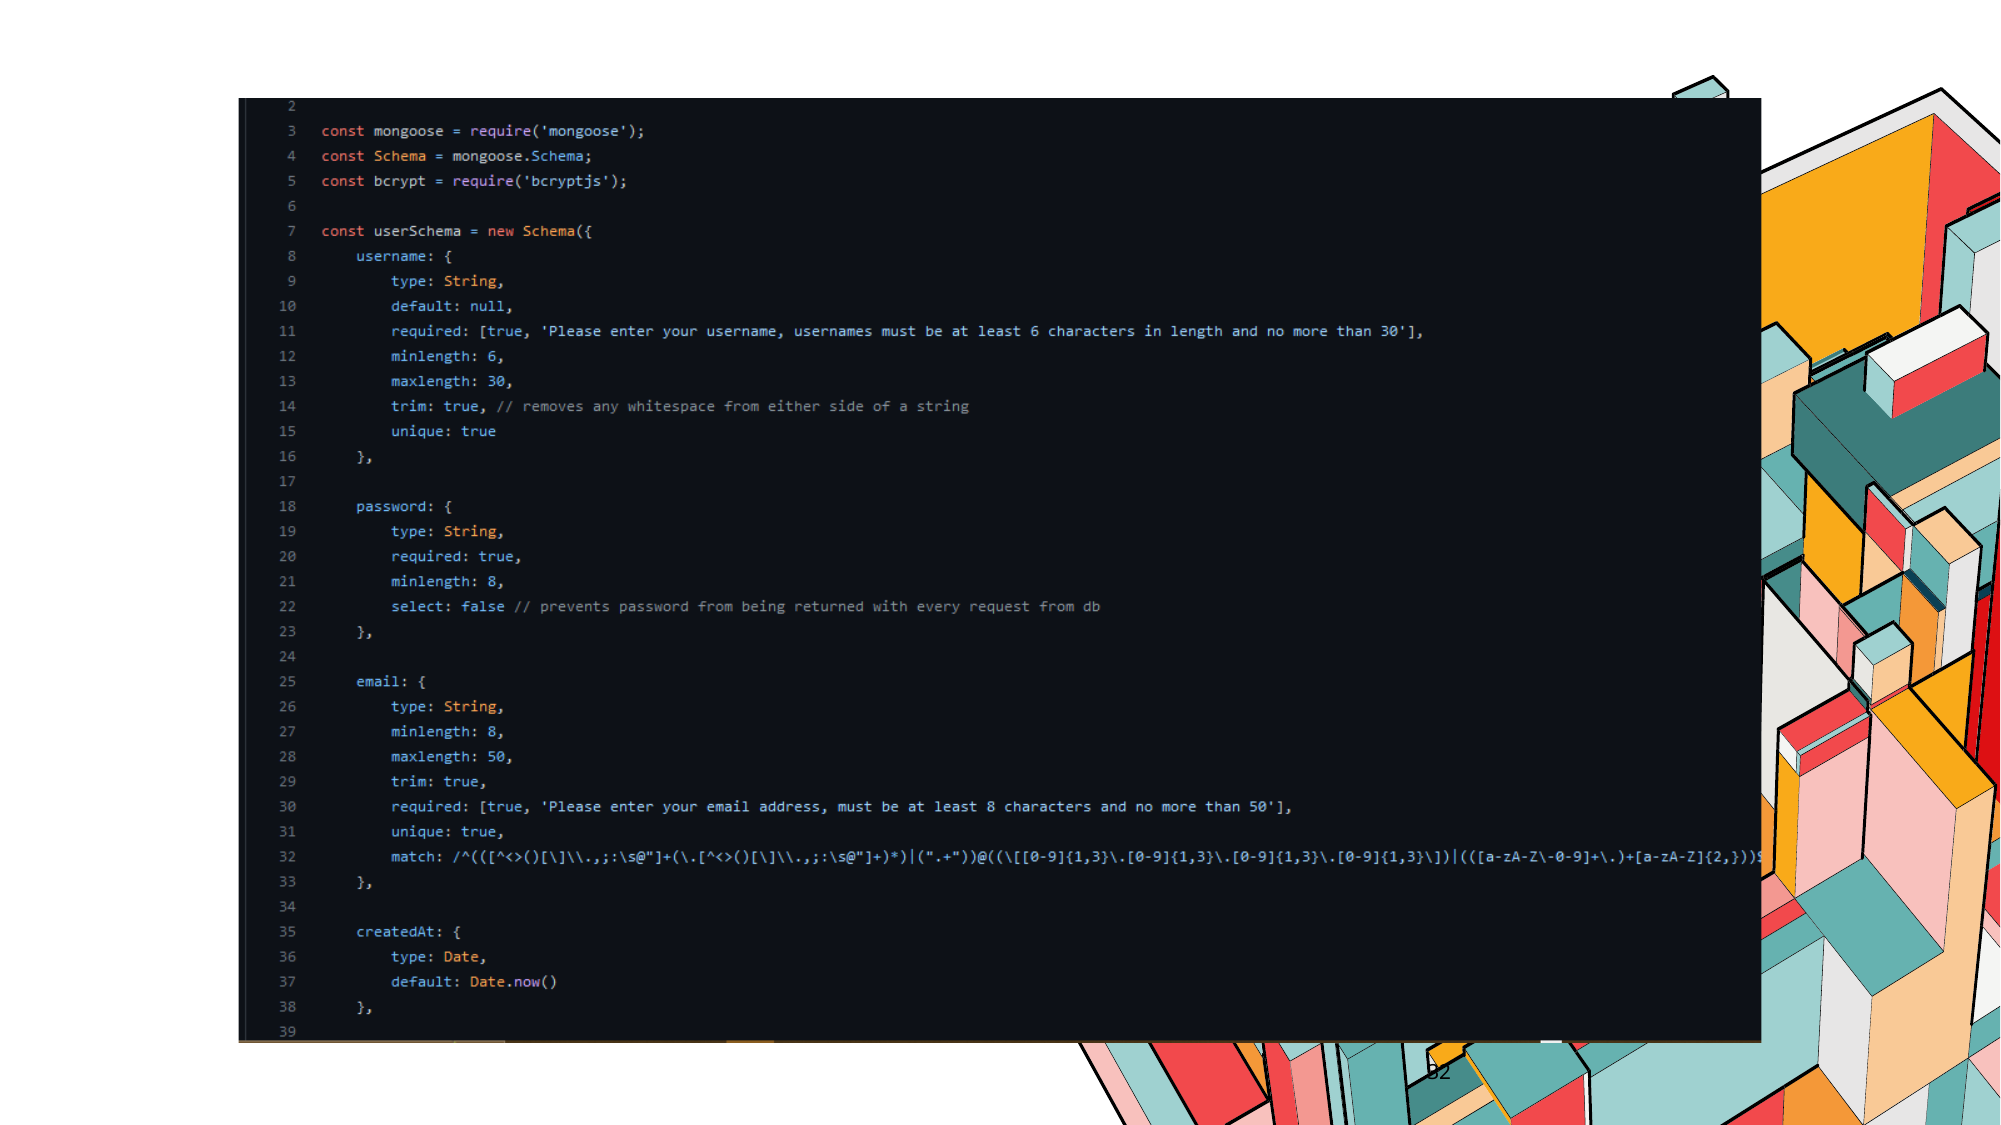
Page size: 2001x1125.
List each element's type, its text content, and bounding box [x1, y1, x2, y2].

picture [238, 98, 1762, 1043]
text_box ‹#› [1412, 1042, 1863, 1103]
